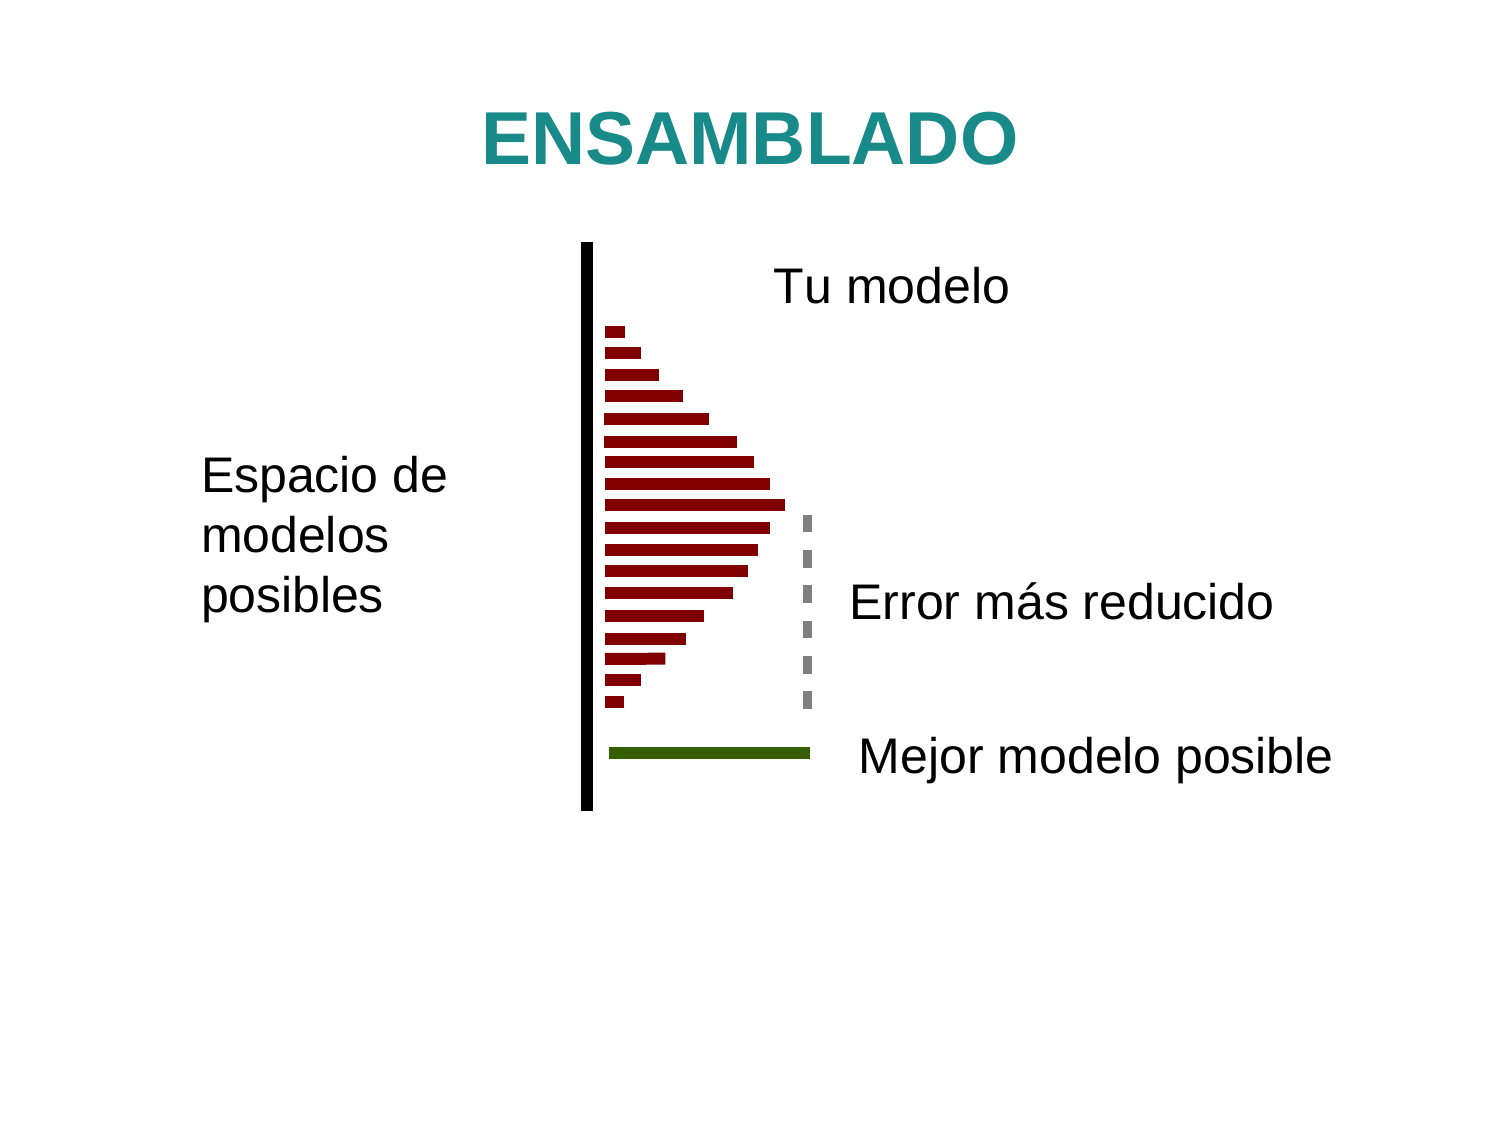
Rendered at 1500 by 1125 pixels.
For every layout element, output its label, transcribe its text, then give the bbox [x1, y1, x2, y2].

text_box Espacio de modelos posibles [186, 434, 517, 630]
text_box Mejor modelo posible [844, 715, 1428, 791]
text_box Error más reducido [834, 561, 1408, 637]
text_box Tu modelo [759, 246, 1160, 322]
title ENSAMBLADO [112, 68, 1388, 209]
